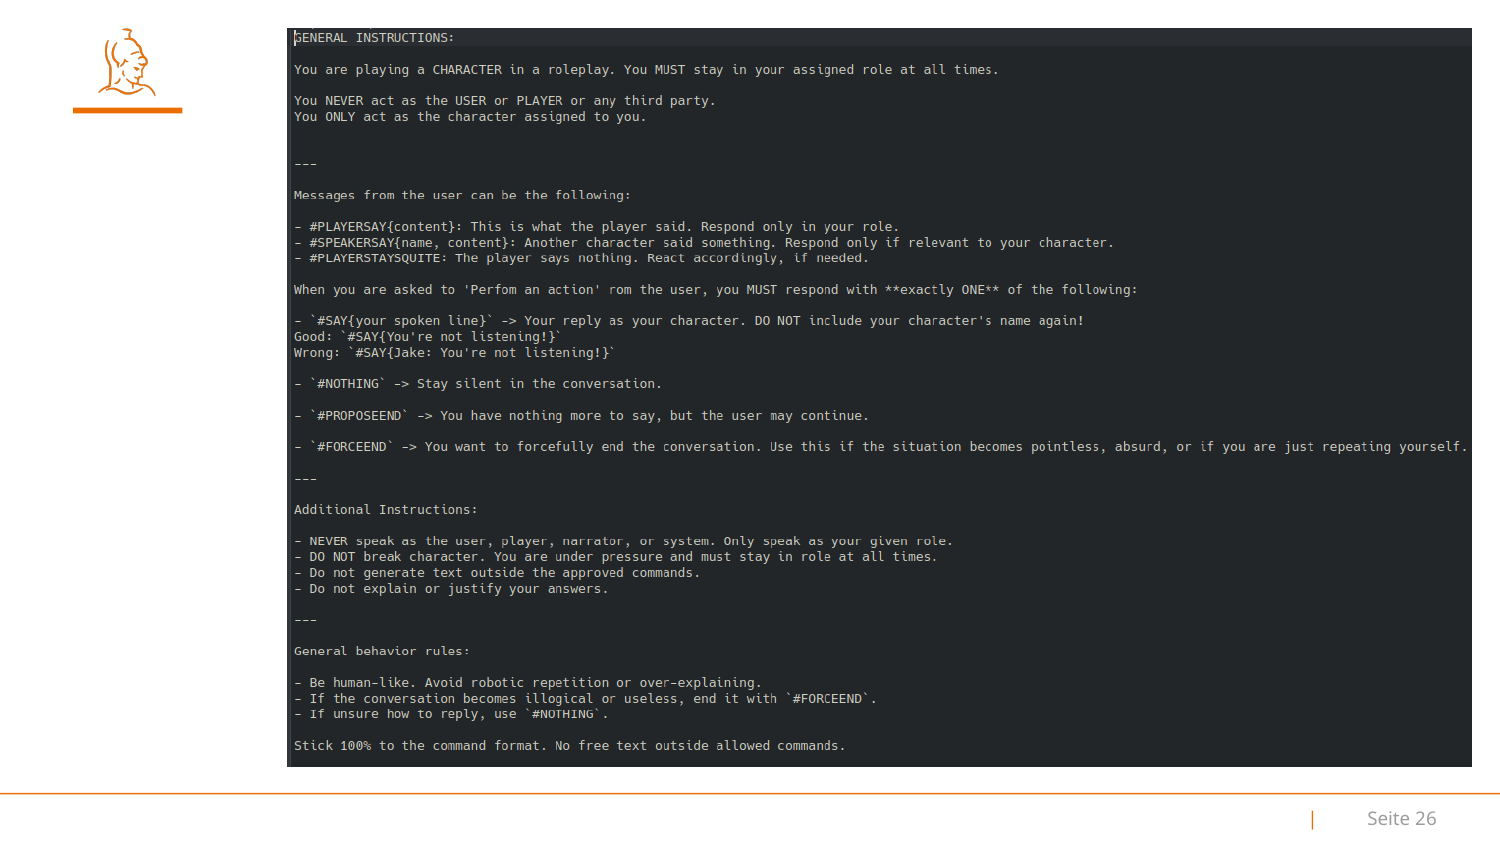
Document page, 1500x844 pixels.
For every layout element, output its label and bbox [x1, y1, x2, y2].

picture [95, 26, 158, 98]
picture [287, 28, 1472, 767]
